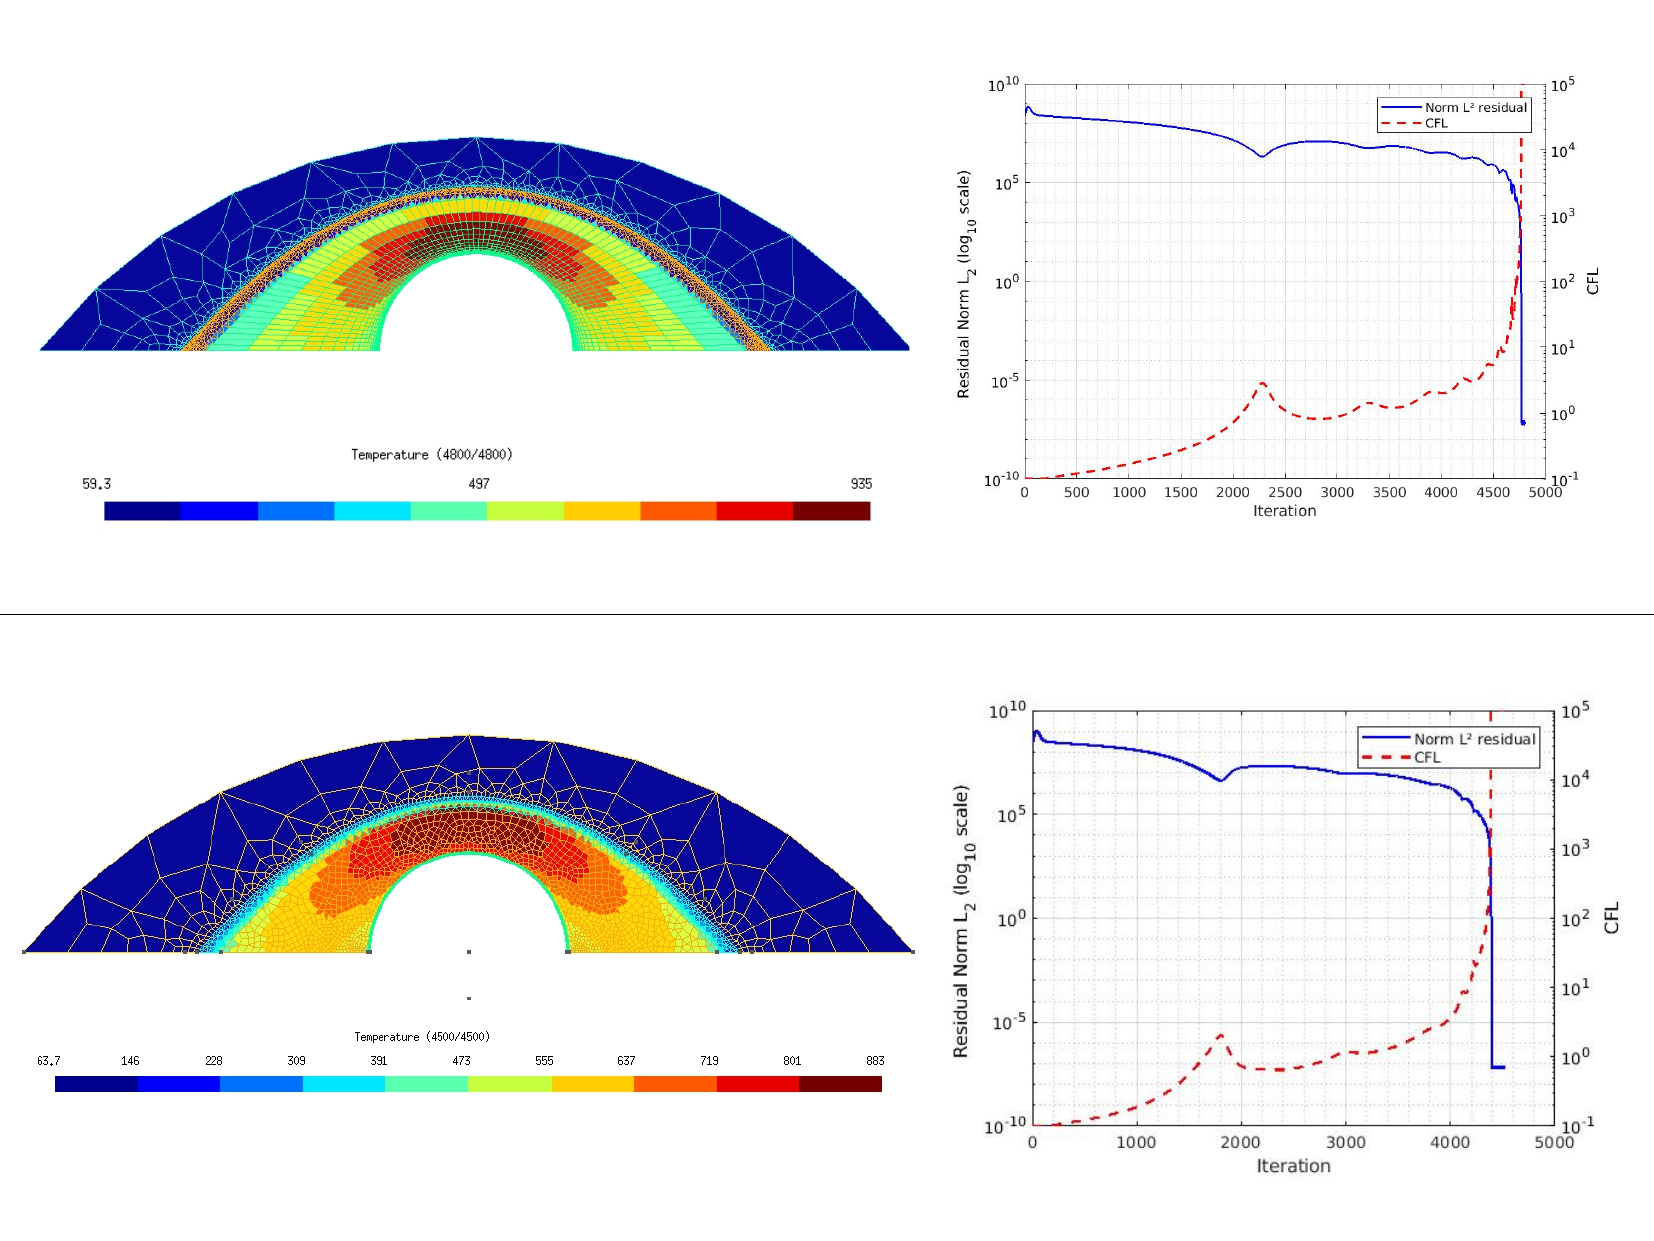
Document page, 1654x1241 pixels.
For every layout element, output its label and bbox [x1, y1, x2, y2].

picture [59, 401, 910, 544]
picture [11, 673, 1623, 1182]
picture [0, 59, 910, 367]
picture [937, 47, 1609, 532]
